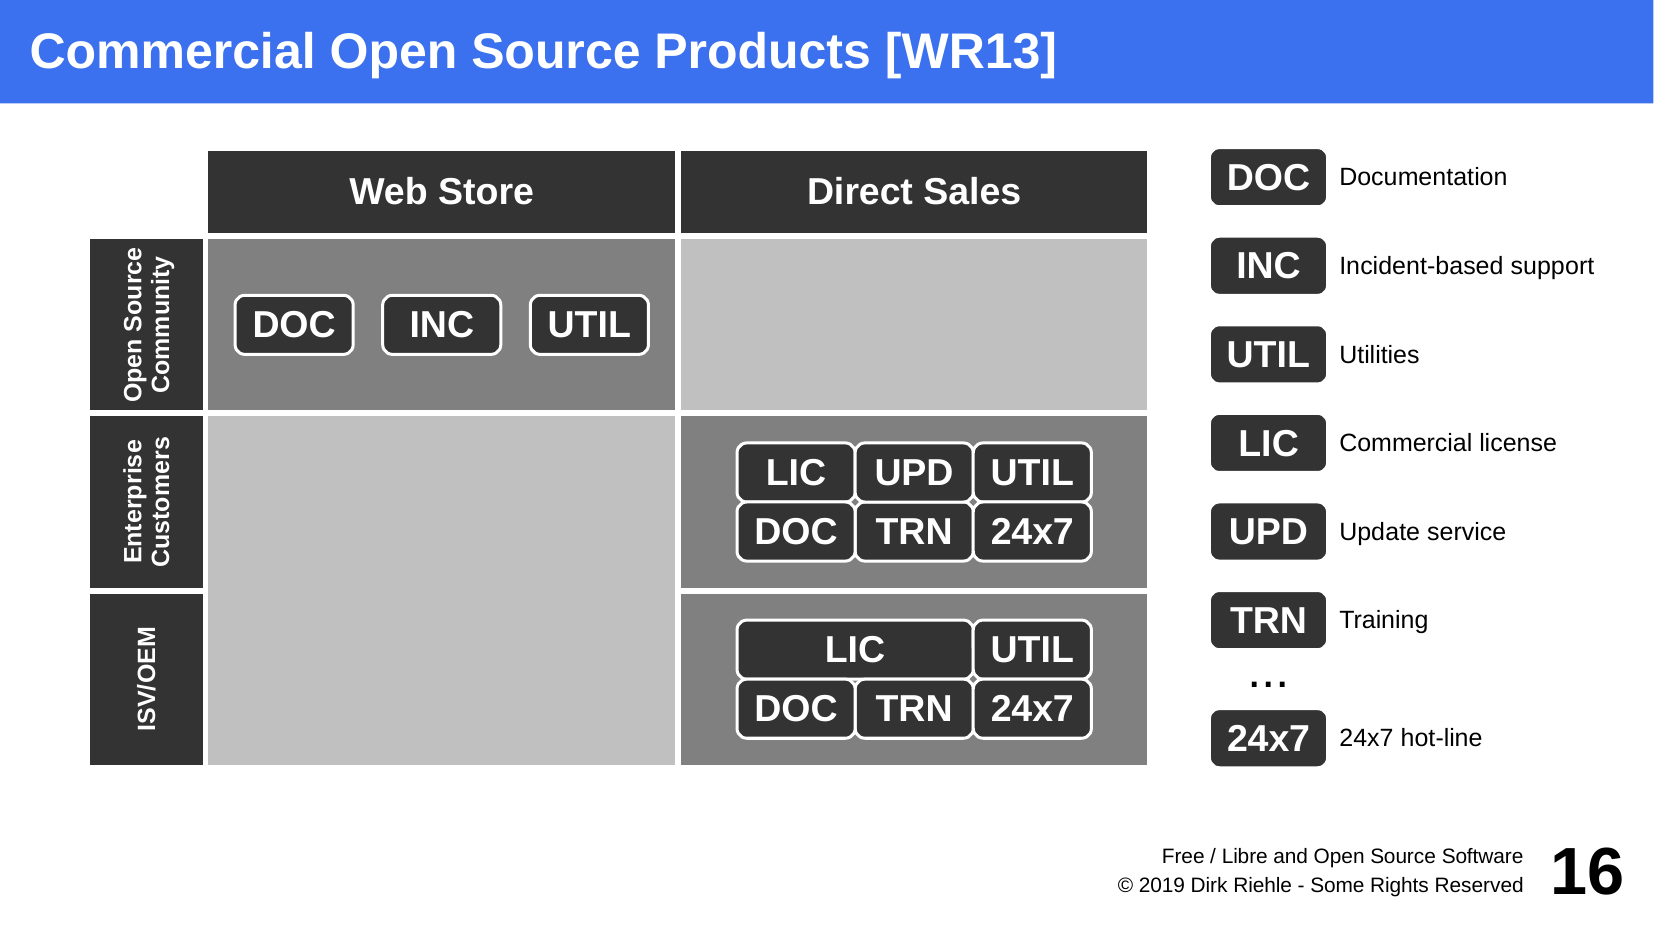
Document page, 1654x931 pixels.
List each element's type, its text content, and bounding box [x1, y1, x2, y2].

text_box 24x7 [973, 501, 1092, 562]
text_box DOC [1209, 147, 1327, 207]
text_box Commercial license [1327, 413, 1594, 473]
text_box Documentation [1327, 147, 1564, 207]
text_box Direct Sales [677, 147, 1151, 236]
text_box DOC [737, 679, 856, 739]
text_box Utilities [1327, 324, 1564, 384]
text_box TRN [855, 502, 973, 562]
text_box TRN [1260, 611, 1272, 619]
text_box Training [1327, 590, 1564, 650]
text_box UTIL [973, 442, 1092, 502]
text_box TRN [1209, 590, 1327, 630]
text_box Web Store [205, 147, 677, 236]
text_box UPD [1209, 501, 1327, 562]
text_box TRN [1260, 623, 1270, 630]
text_box TRN [855, 679, 973, 739]
text_box TRN [1286, 614, 1295, 630]
text_box UTIL [530, 295, 649, 355]
text_box LIC [1209, 413, 1327, 473]
text_box UPD [855, 442, 973, 503]
text_box INC [1209, 236, 1327, 296]
text_box UTIL [1209, 324, 1327, 384]
text_box DOC [235, 295, 354, 355]
title Commercial Open Source Products [WR13] [0, 0, 1654, 104]
text_box [205, 236, 1151, 768]
text_box 24x7 [973, 679, 1092, 739]
text_box Update service [1327, 501, 1564, 562]
text_box DOC [737, 501, 856, 562]
text_box LIC [737, 620, 973, 680]
text_box 24x7 hot-line [1327, 708, 1564, 768]
text_box Enterprise Customers [87, 413, 205, 590]
text_box ... [1209, 630, 1328, 710]
text_box INC [382, 295, 501, 355]
text_box Open Source Community [87, 236, 205, 413]
text_box LIC [737, 442, 855, 502]
text_box 24x7 [1209, 710, 1327, 768]
text_box ISV/OEM [87, 590, 205, 768]
text_box UTIL [973, 620, 1092, 679]
text_box Incident-based support [1327, 236, 1623, 296]
